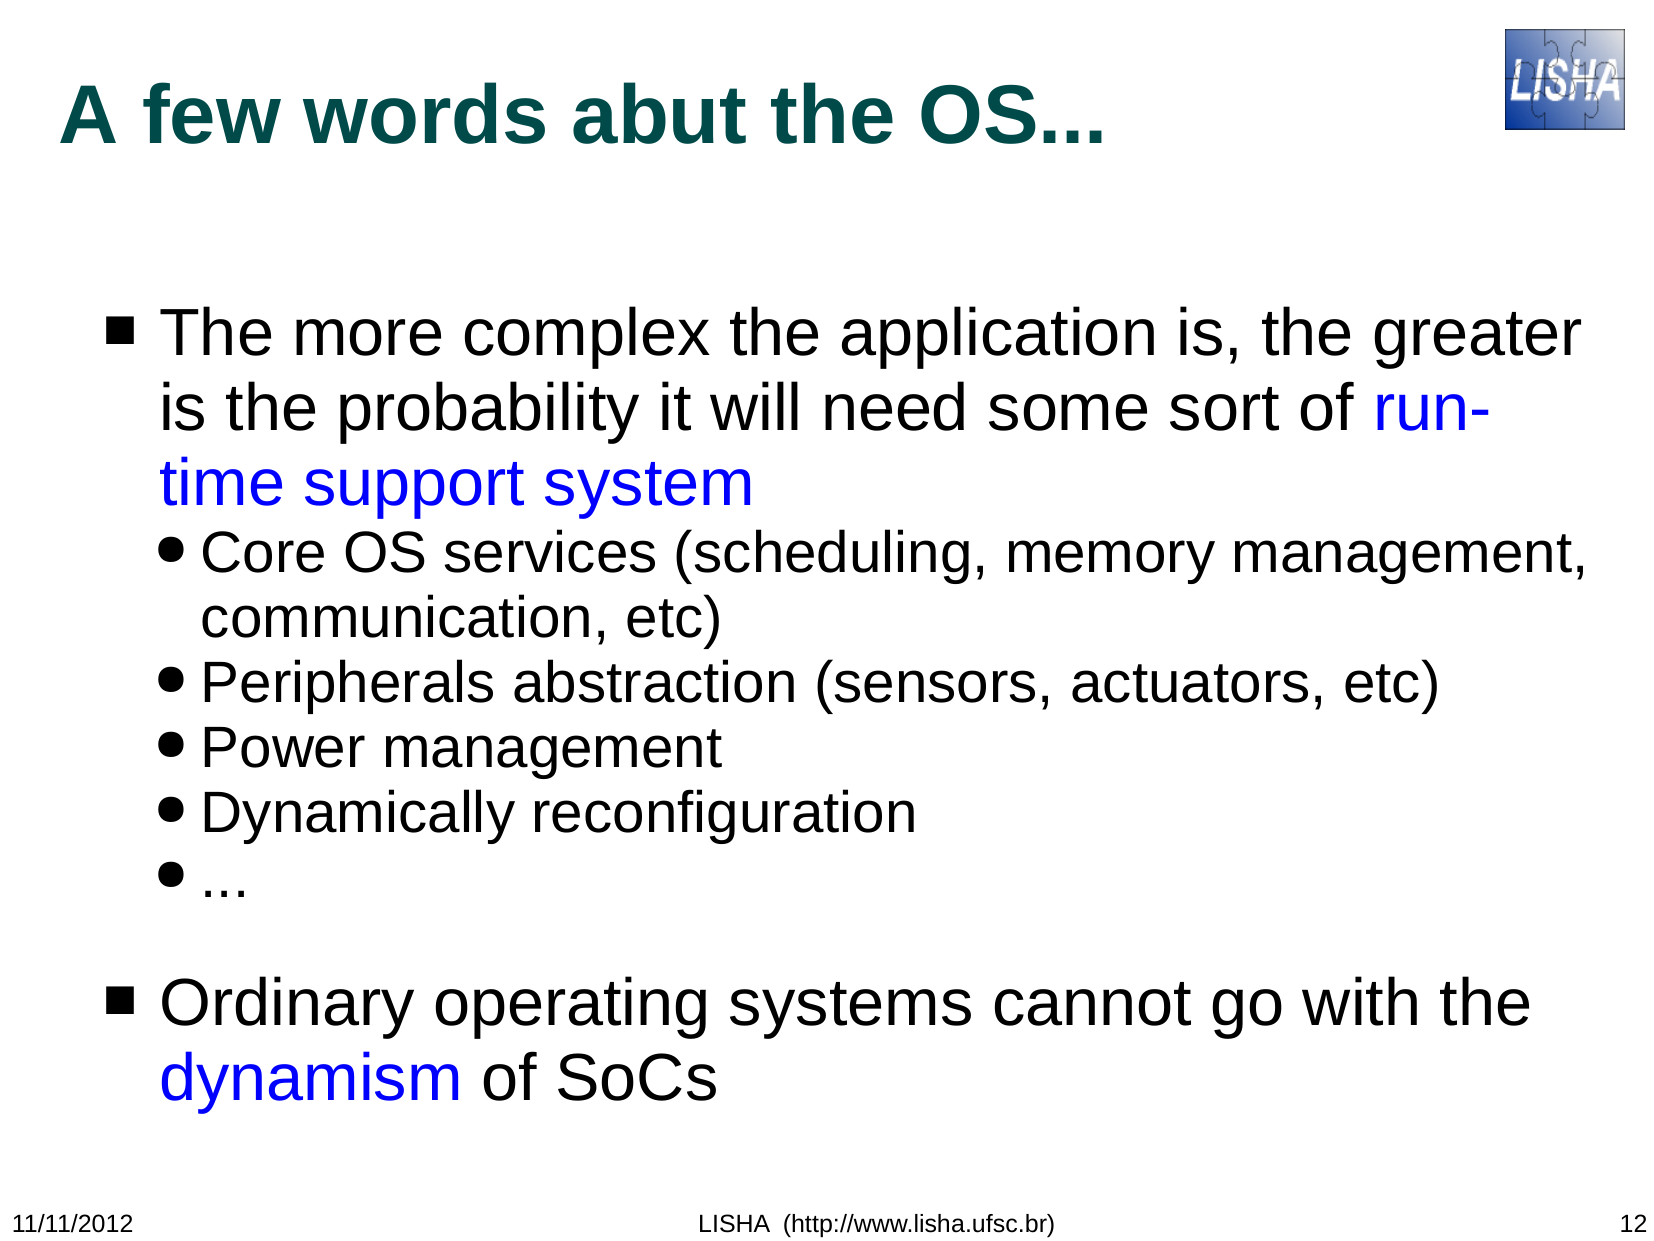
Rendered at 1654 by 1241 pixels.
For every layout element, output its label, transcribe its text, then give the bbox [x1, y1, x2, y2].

picture [1505, 29, 1625, 130]
list The more complex the application is, the greater is the probability it will need some sort of run-time support system Core OS services (scheduling, memory management, communication, etc) Peripherals abstraction (sensors, actuators, etc) Power management Dynamically reconfiguration ... Ordinary operating systems cannot go with the dynamism of SoCs [59, 295, 1595, 1182]
title A few words abut the OS... [58, 11, 1463, 219]
